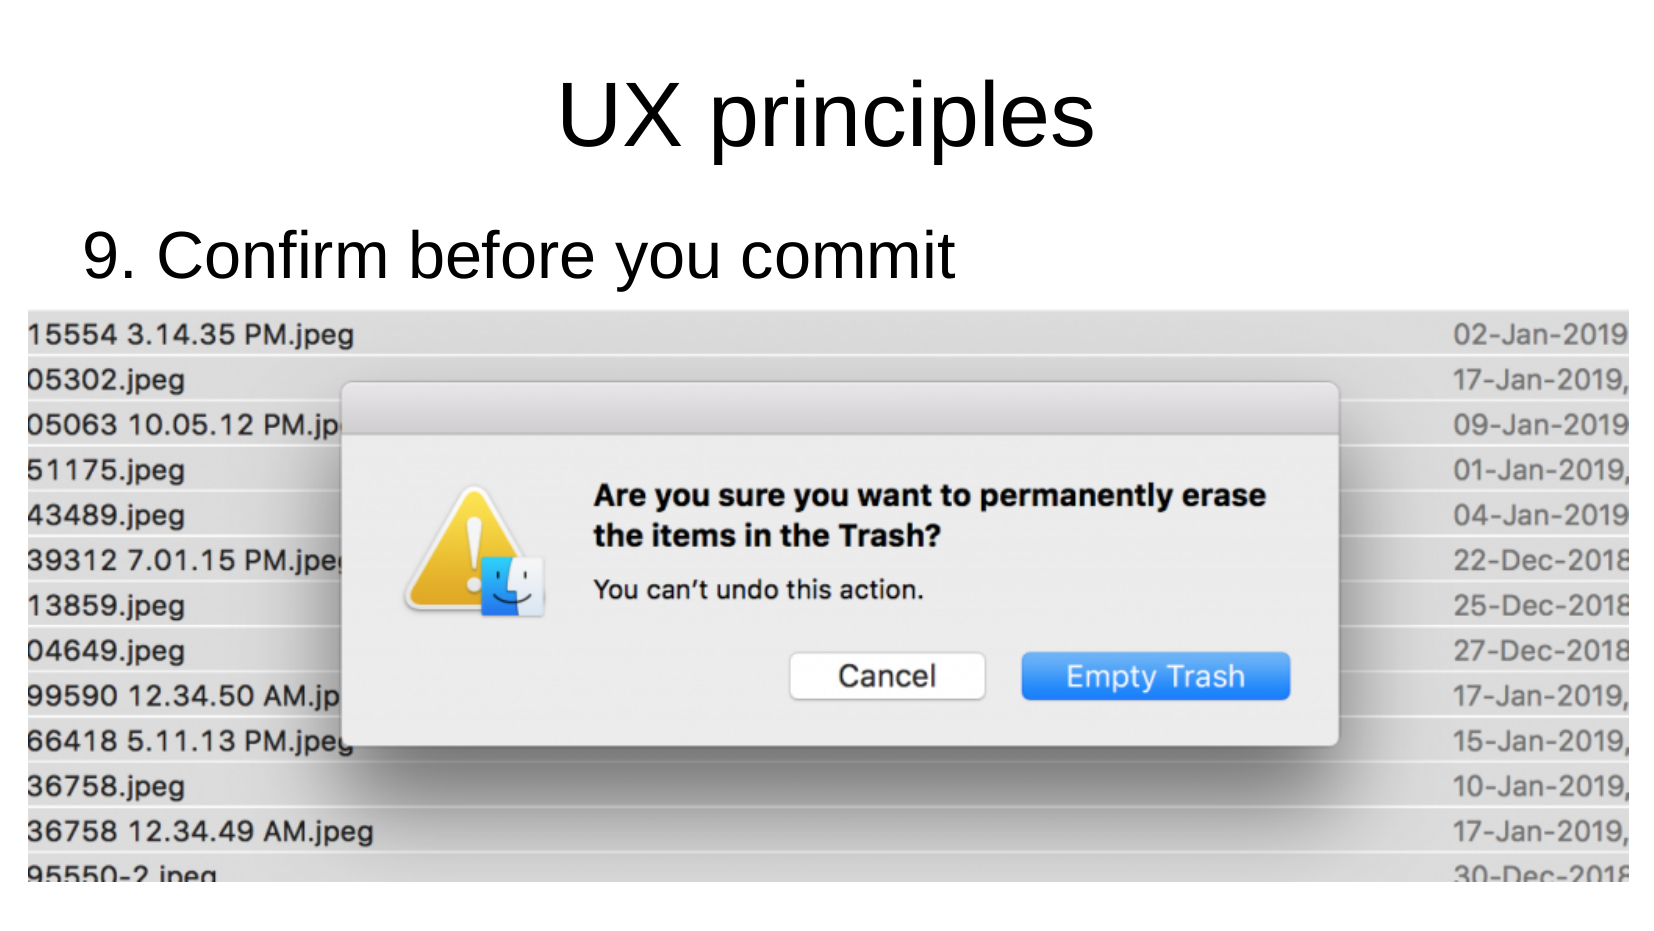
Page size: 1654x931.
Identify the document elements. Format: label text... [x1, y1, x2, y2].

subtitle 9. Confirm before you commit [82, 217, 1571, 309]
picture [28, 309, 1629, 882]
title UX principles [82, 37, 1571, 193]
